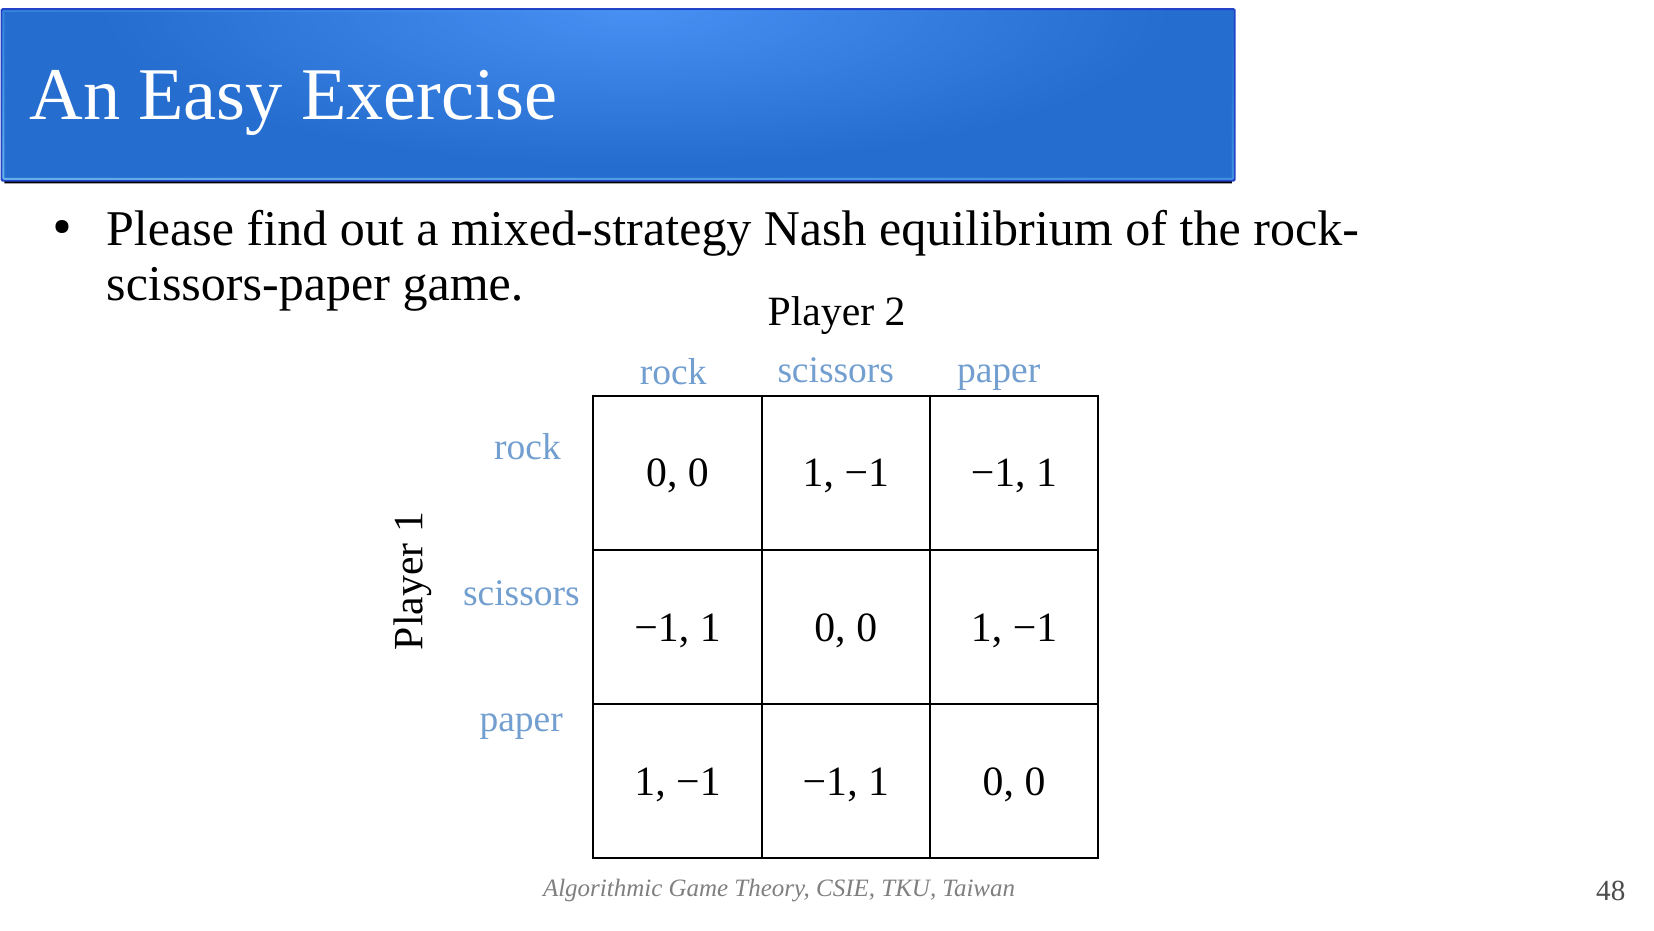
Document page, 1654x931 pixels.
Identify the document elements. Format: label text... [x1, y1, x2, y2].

table_header −1, 1 [931, 397, 1097, 549]
text_box rock [448, 419, 607, 476]
text_box scissors [756, 341, 915, 398]
text_box paper [919, 341, 1078, 398]
text_box rock [594, 343, 753, 400]
text_box Player 1 [377, 492, 455, 669]
text_box paper [446, 690, 597, 752]
table_cell 1, −1 [594, 705, 761, 857]
table_cell 0, 0 [763, 551, 929, 703]
text_box Player 2 [736, 280, 938, 342]
table_cell −1, 1 [594, 551, 761, 703]
text_box scissors [446, 564, 597, 626]
table_cell 1, −1 [931, 551, 1097, 703]
table_cell 0, 0 [931, 705, 1097, 857]
table_header 0, 0 [594, 397, 761, 549]
title An Easy Exercise [29, 17, 1138, 172]
list Please find out a mixed-strategy Nash equilibrium of the rock-scissors-paper game. [35, 200, 1524, 741]
table_header 1, −1 [763, 397, 929, 549]
table_cell −1, 1 [763, 705, 929, 857]
